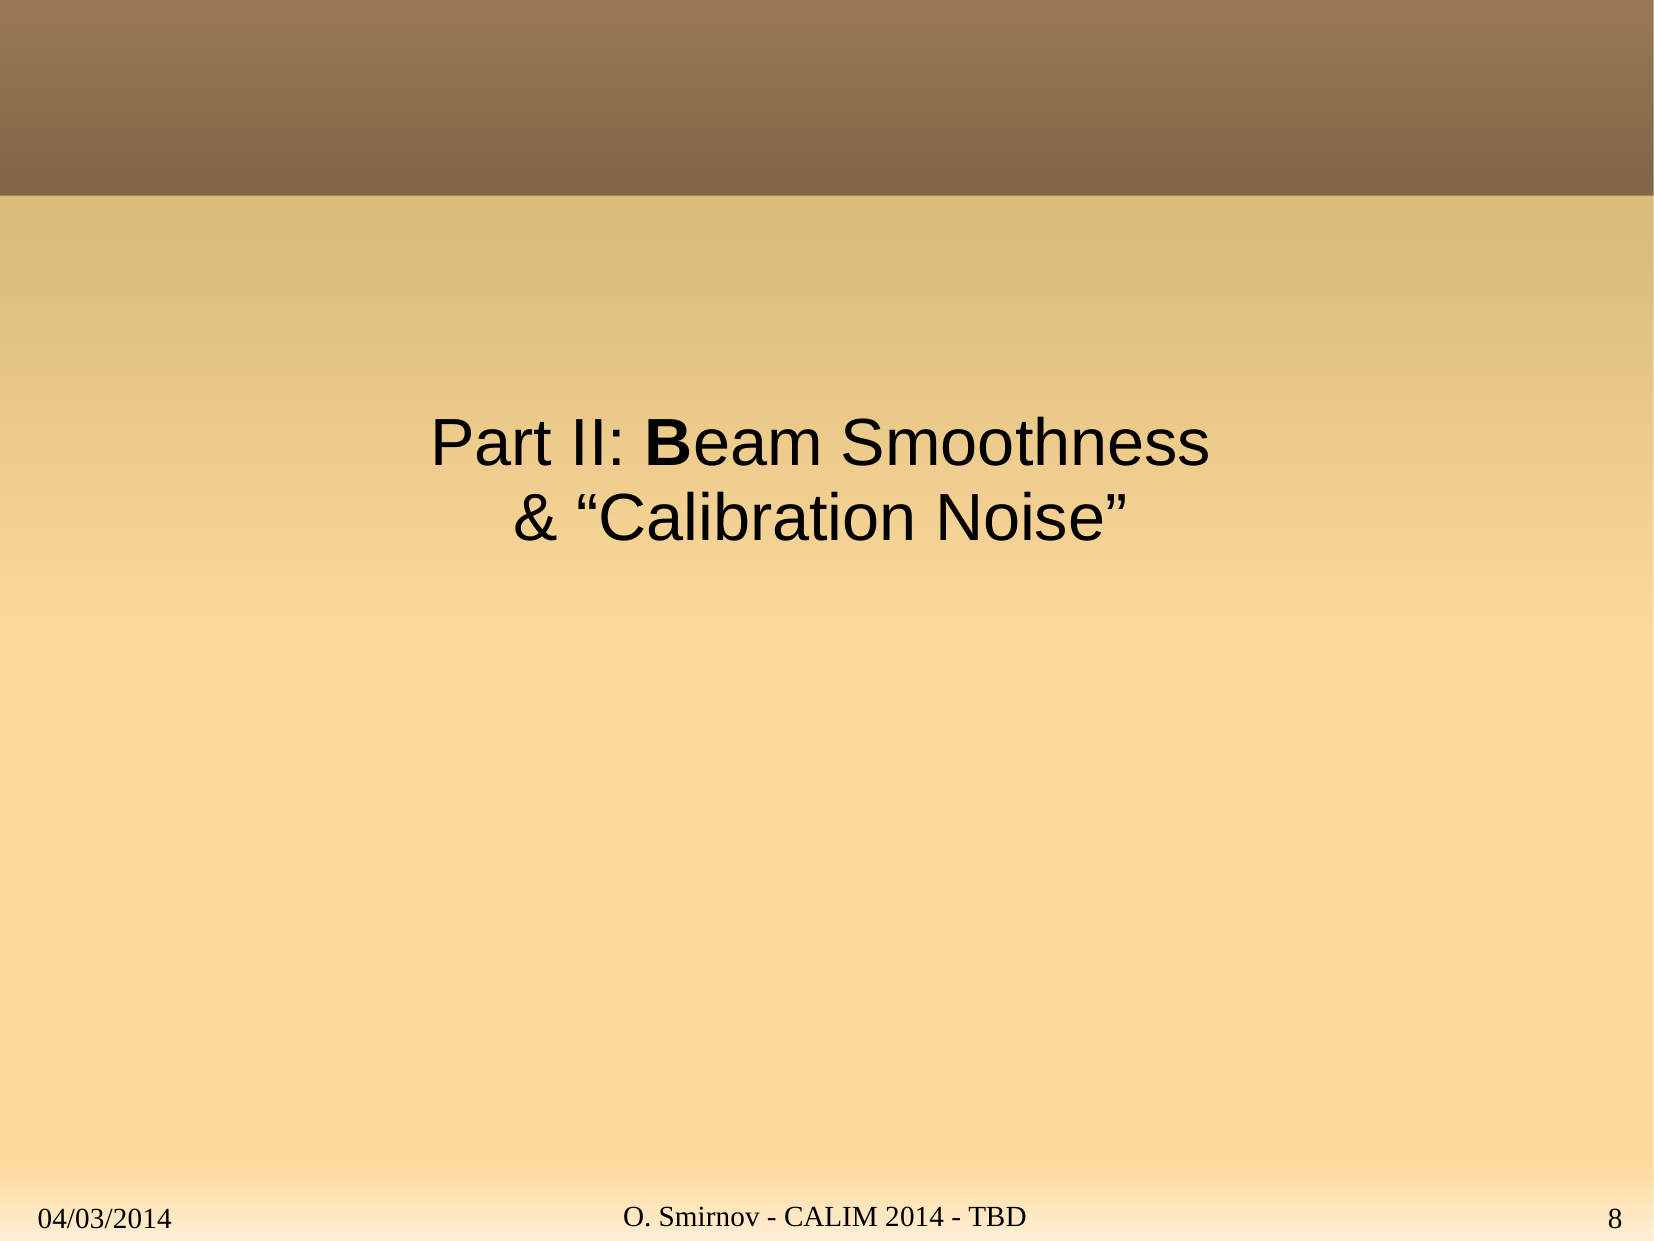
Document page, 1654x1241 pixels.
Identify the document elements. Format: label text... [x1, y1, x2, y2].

picture [0, 0, 1654, 1241]
subtitle Part II: Beam Smoothness & “Calibration Noise” [76, 0, 1565, 1119]
